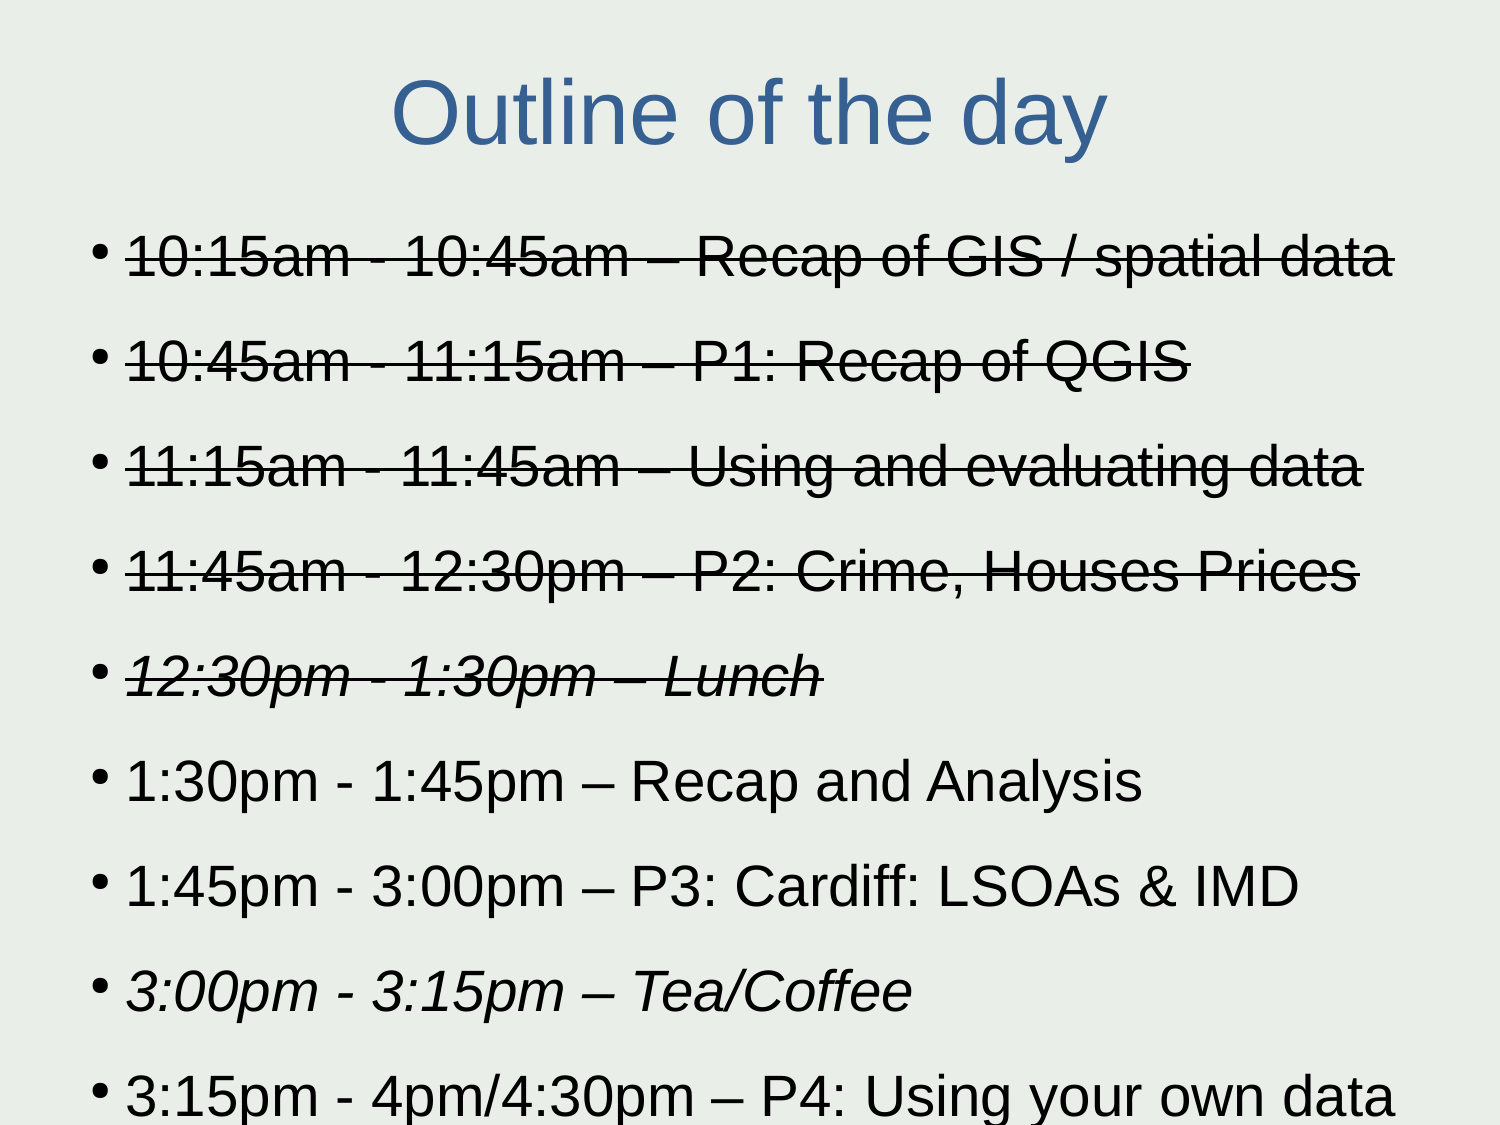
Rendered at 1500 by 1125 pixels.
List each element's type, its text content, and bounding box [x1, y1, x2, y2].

text_box Outline of the day [74, 45, 1425, 175]
text_box 10:15am - 10:45am – Recap of GIS / spatial data 10:45am - 11:15am – P1: Recap of QGIS 11:15am - 11:45am – Using and evaluating data 11:45am - 12:30pm – P2: Crime, Houses Prices 12:30pm - 1:30pm – Lunch 1:30pm - 1:45pm – Recap and Analysis 1:45pm - 3:00pm – P3: Cardiff: LSOAs & IMD 3:00pm - 3:15pm – Tea/Coffee 3:15pm - 4pm/4:30pm – P4: Using your own data [74, 175, 1425, 1046]
